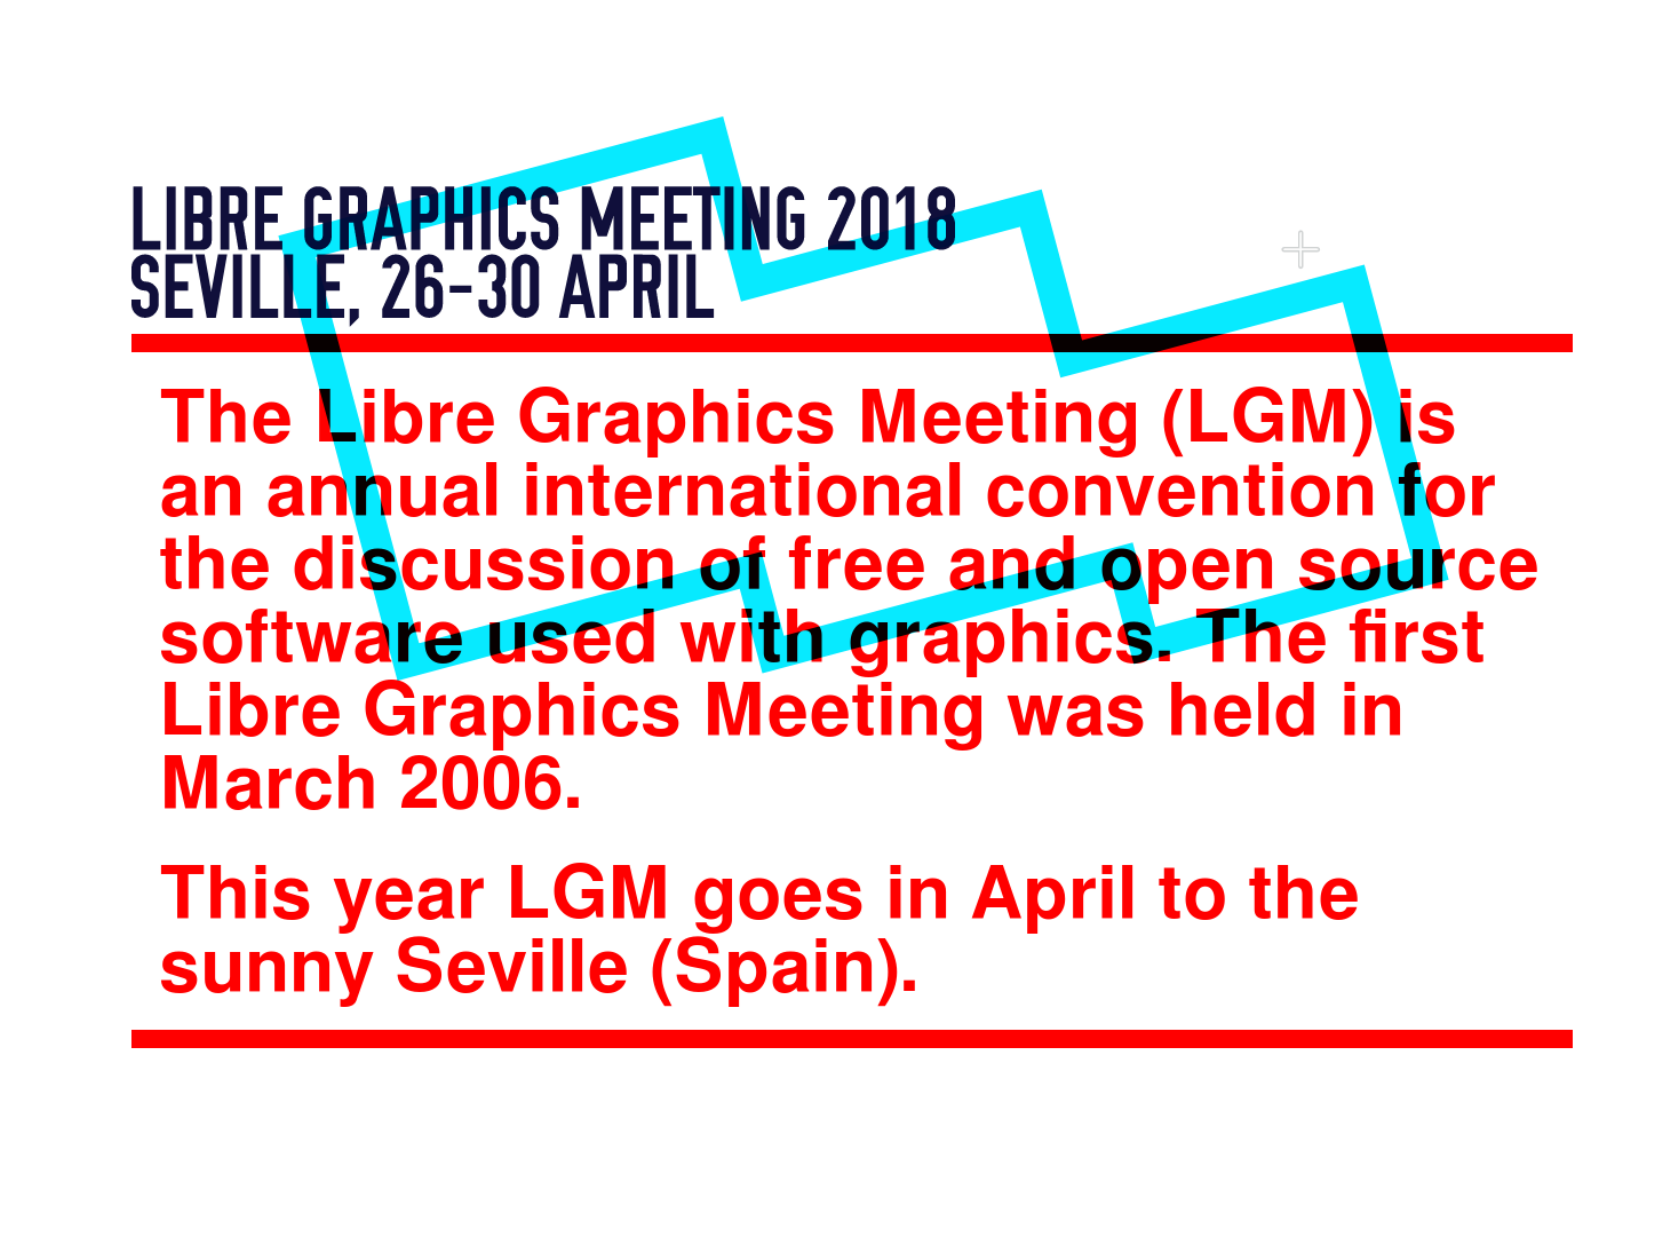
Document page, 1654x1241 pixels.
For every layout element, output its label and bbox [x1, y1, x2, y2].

picture [0, 73, 1654, 1111]
